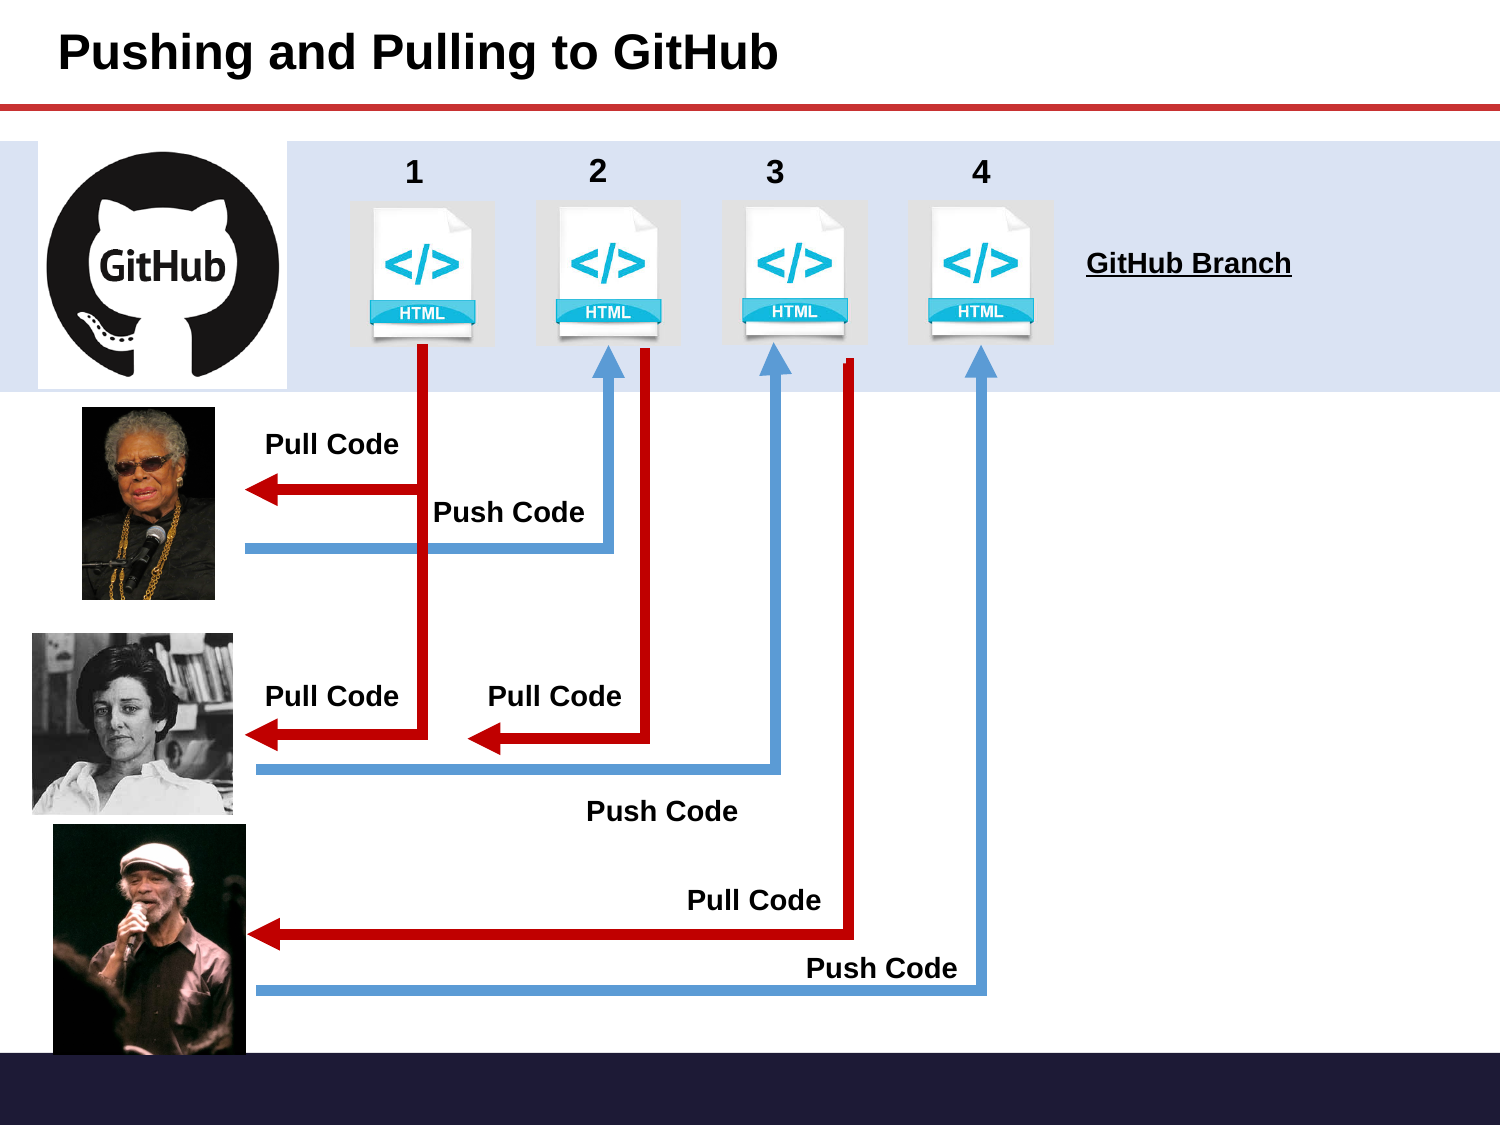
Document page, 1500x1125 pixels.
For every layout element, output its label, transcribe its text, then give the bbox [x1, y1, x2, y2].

title Pushing and Pulling to GitHub [50, 0, 948, 104]
text_box Pull Code [480, 670, 630, 721]
text_box Pull Code [257, 670, 408, 721]
picture [908, 200, 1054, 345]
picture [32, 633, 233, 815]
picture [82, 407, 215, 600]
text_box Push Code [798, 942, 966, 993]
text_box Pull Code [679, 873, 830, 924]
text_box 3 [758, 142, 793, 198]
text_box Push Code [428, 485, 593, 536]
text_box [0, 141, 1500, 392]
text_box Push Code [578, 784, 747, 835]
text_box 2 [581, 141, 616, 197]
picture [722, 200, 868, 345]
text_box GitHub Branch [1078, 236, 1300, 287]
picture [350, 201, 495, 347]
picture [536, 200, 681, 346]
text_box 4 [964, 142, 999, 198]
picture [38, 140, 287, 389]
text_box 1 [397, 142, 432, 198]
picture [53, 824, 246, 1055]
text_box Pull Code [257, 417, 408, 468]
